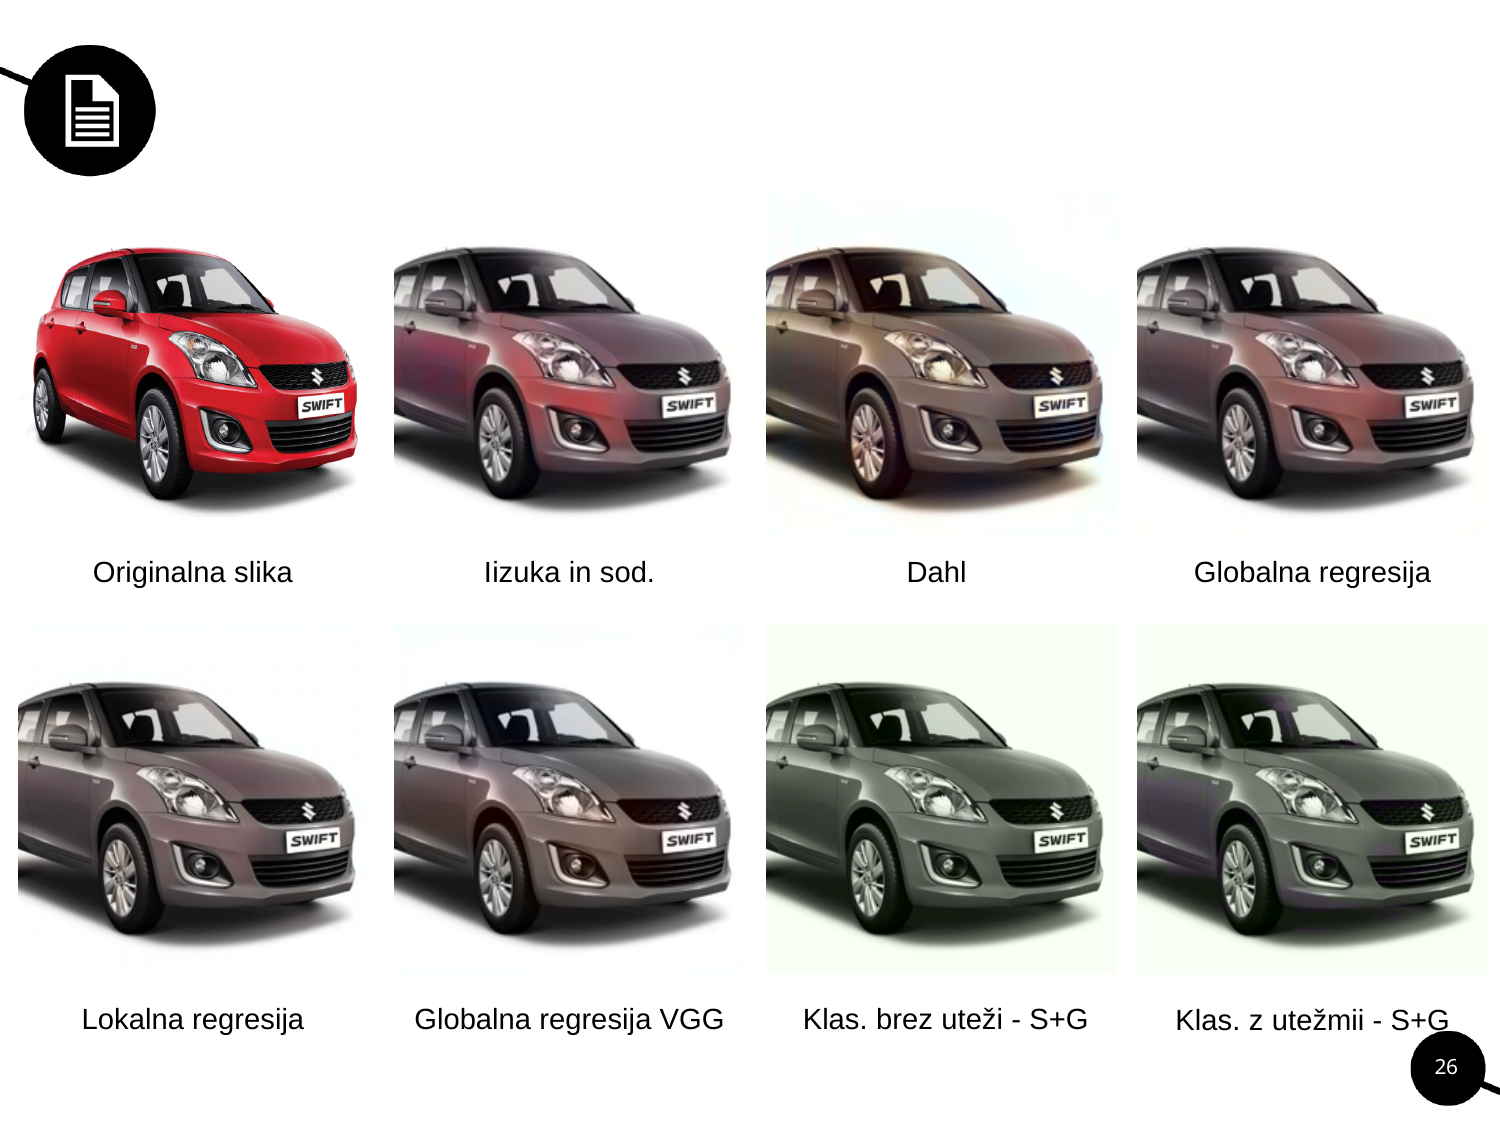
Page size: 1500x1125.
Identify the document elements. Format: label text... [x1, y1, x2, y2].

picture [0, 0, 1500, 1125]
text_box Klas. z utežmii - S+G [1137, 986, 1488, 1060]
text_box Globalna regresija VGG [394, 985, 745, 1059]
text_box Iizuka in sod. [394, 538, 745, 612]
text_box Dahl [761, 538, 1112, 612]
text_box Globalna regresija [1137, 538, 1488, 612]
text_box Lokalna regresija [18, 985, 369, 1059]
text_box Originalna slika [18, 538, 369, 612]
text_box Klas. brez uteži - S+G [771, 985, 1122, 1059]
